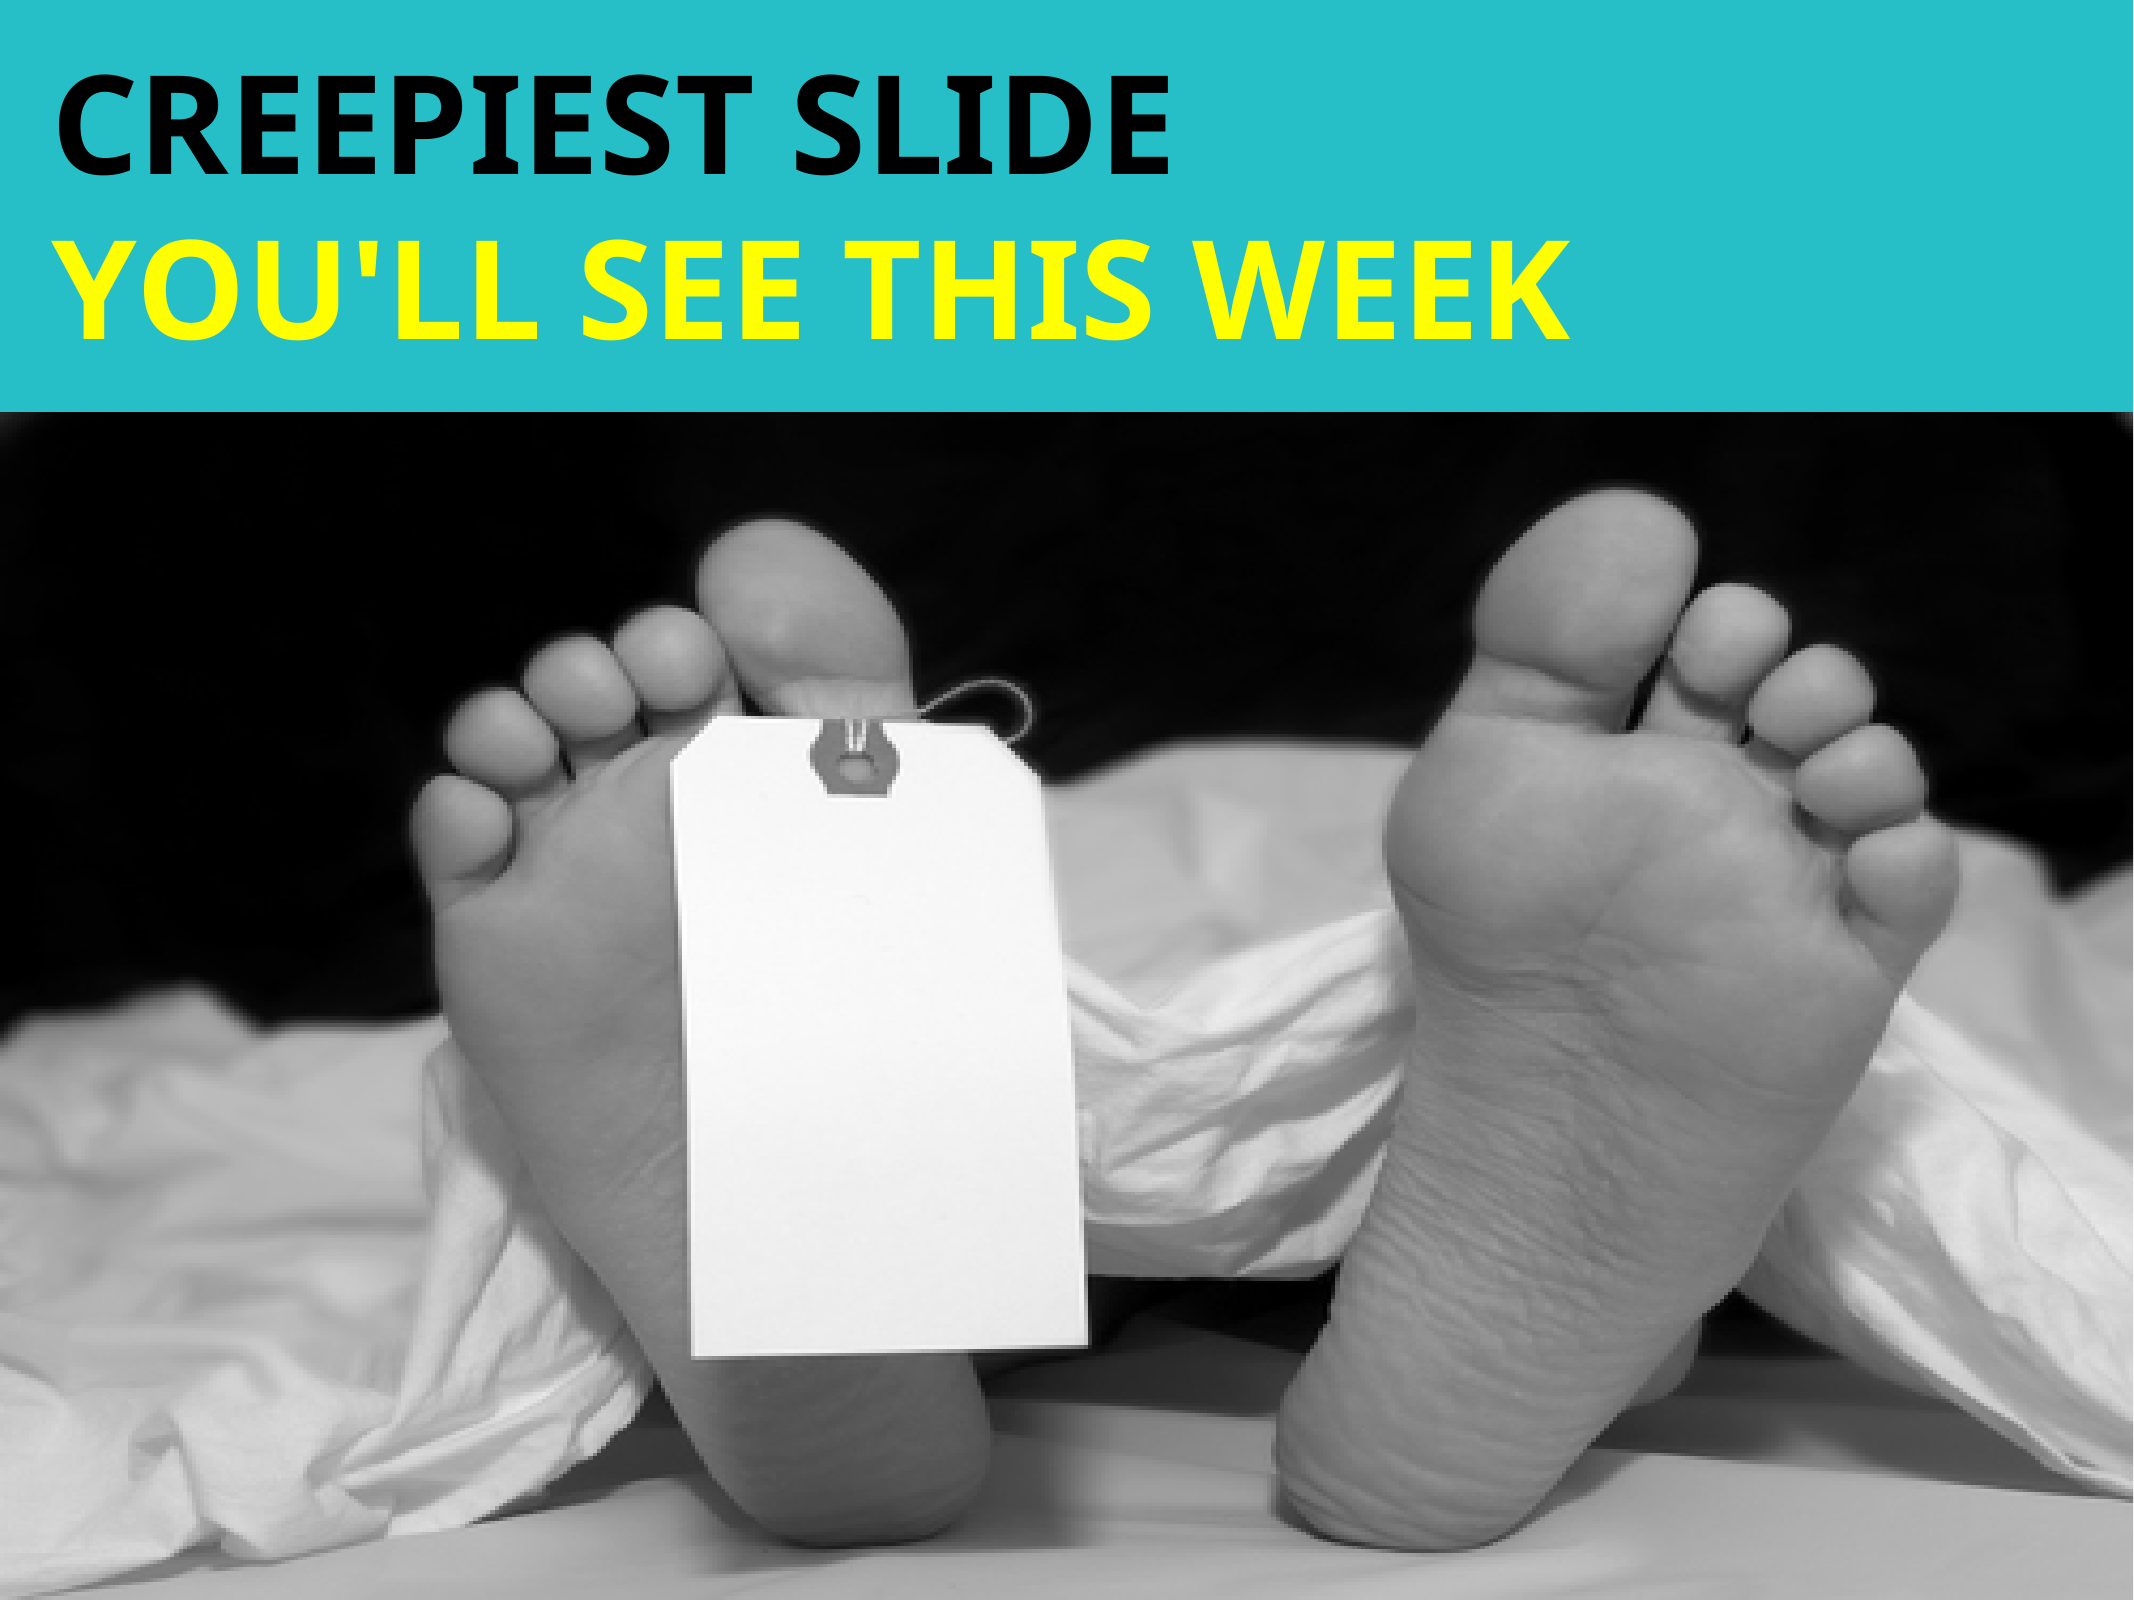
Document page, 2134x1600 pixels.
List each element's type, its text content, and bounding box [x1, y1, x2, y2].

picture [0, 412, 2134, 1600]
text_box CREEPIEST SLIDE YOU'LL SEE THIS WEEK [41, 37, 2101, 412]
